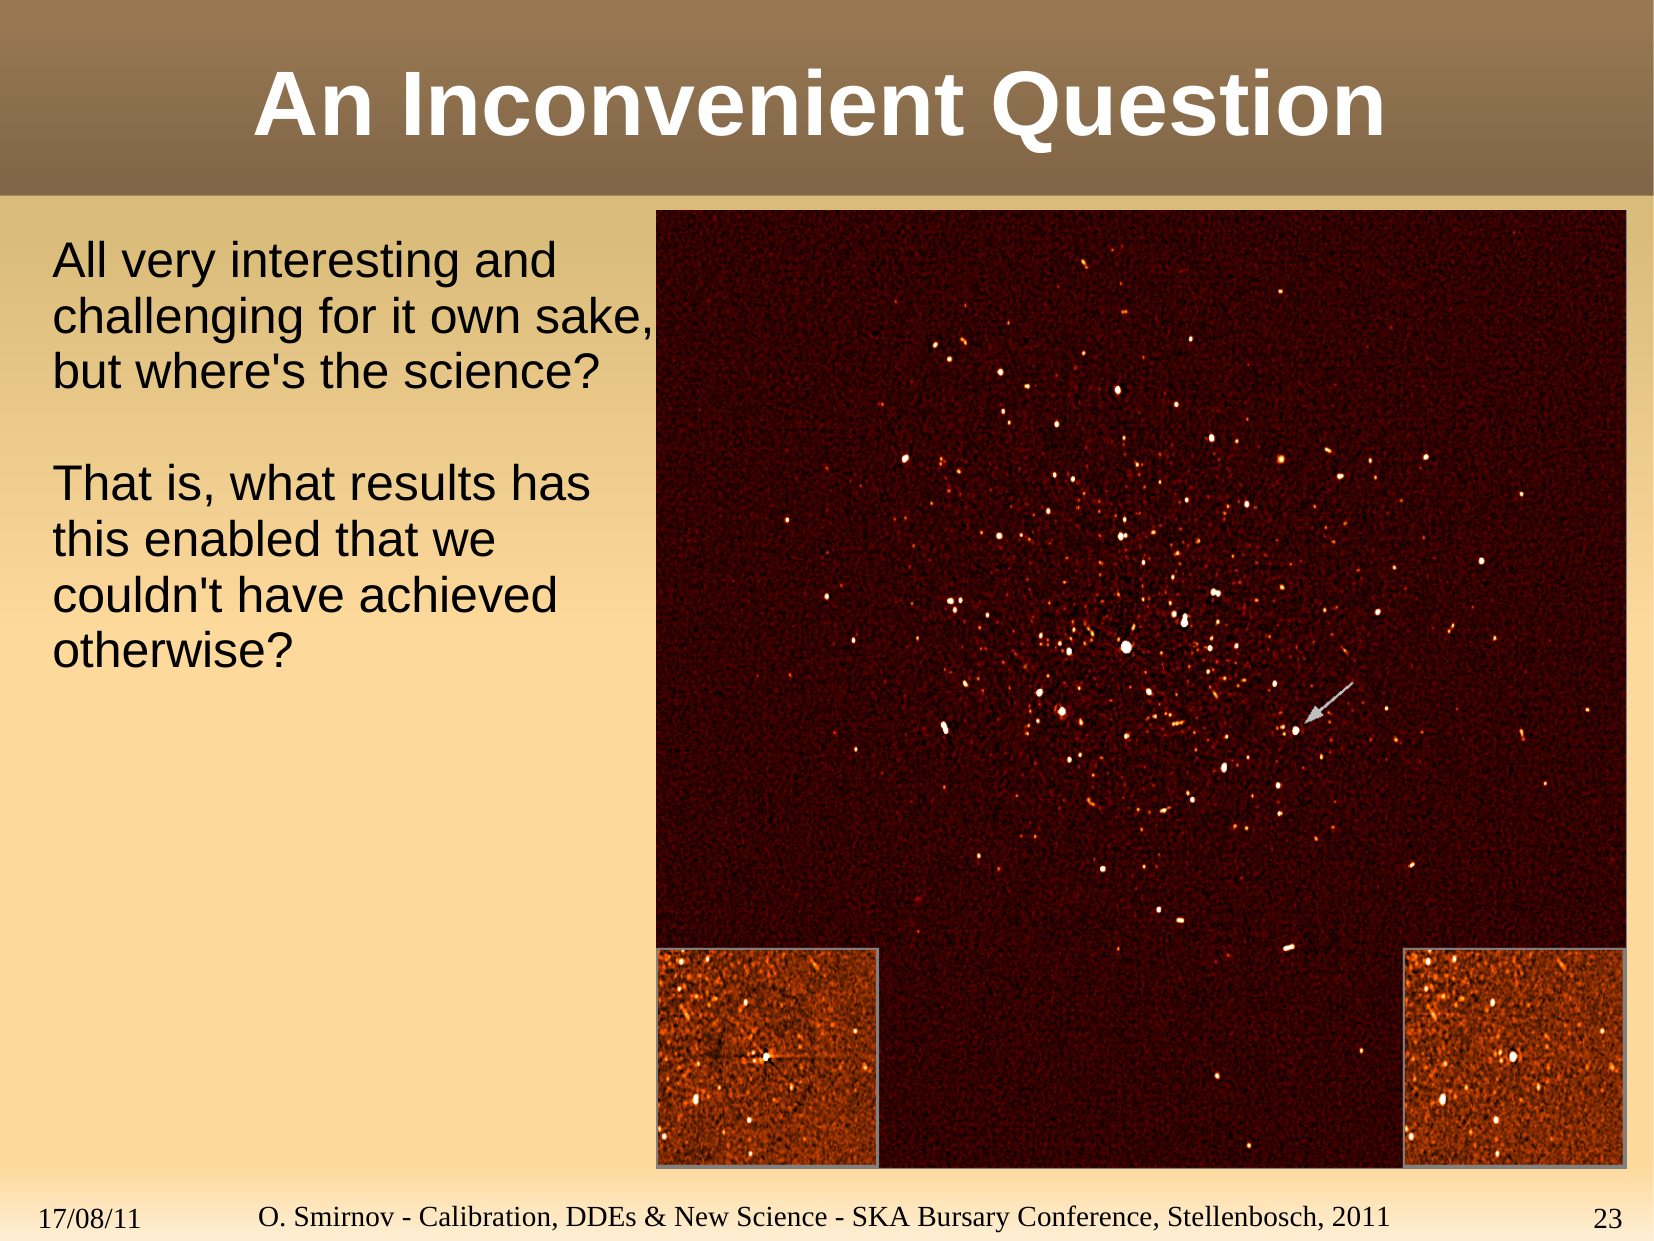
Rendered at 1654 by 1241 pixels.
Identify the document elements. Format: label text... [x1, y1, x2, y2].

picture [0, 0, 1654, 1241]
text_box All very interesting and challenging for it own sake, but where's the science? That is, what results has this enabled that we couldn't have achieved otherwise? [37, 224, 638, 1163]
title An Inconvenient Question [76, 7, 1565, 200]
